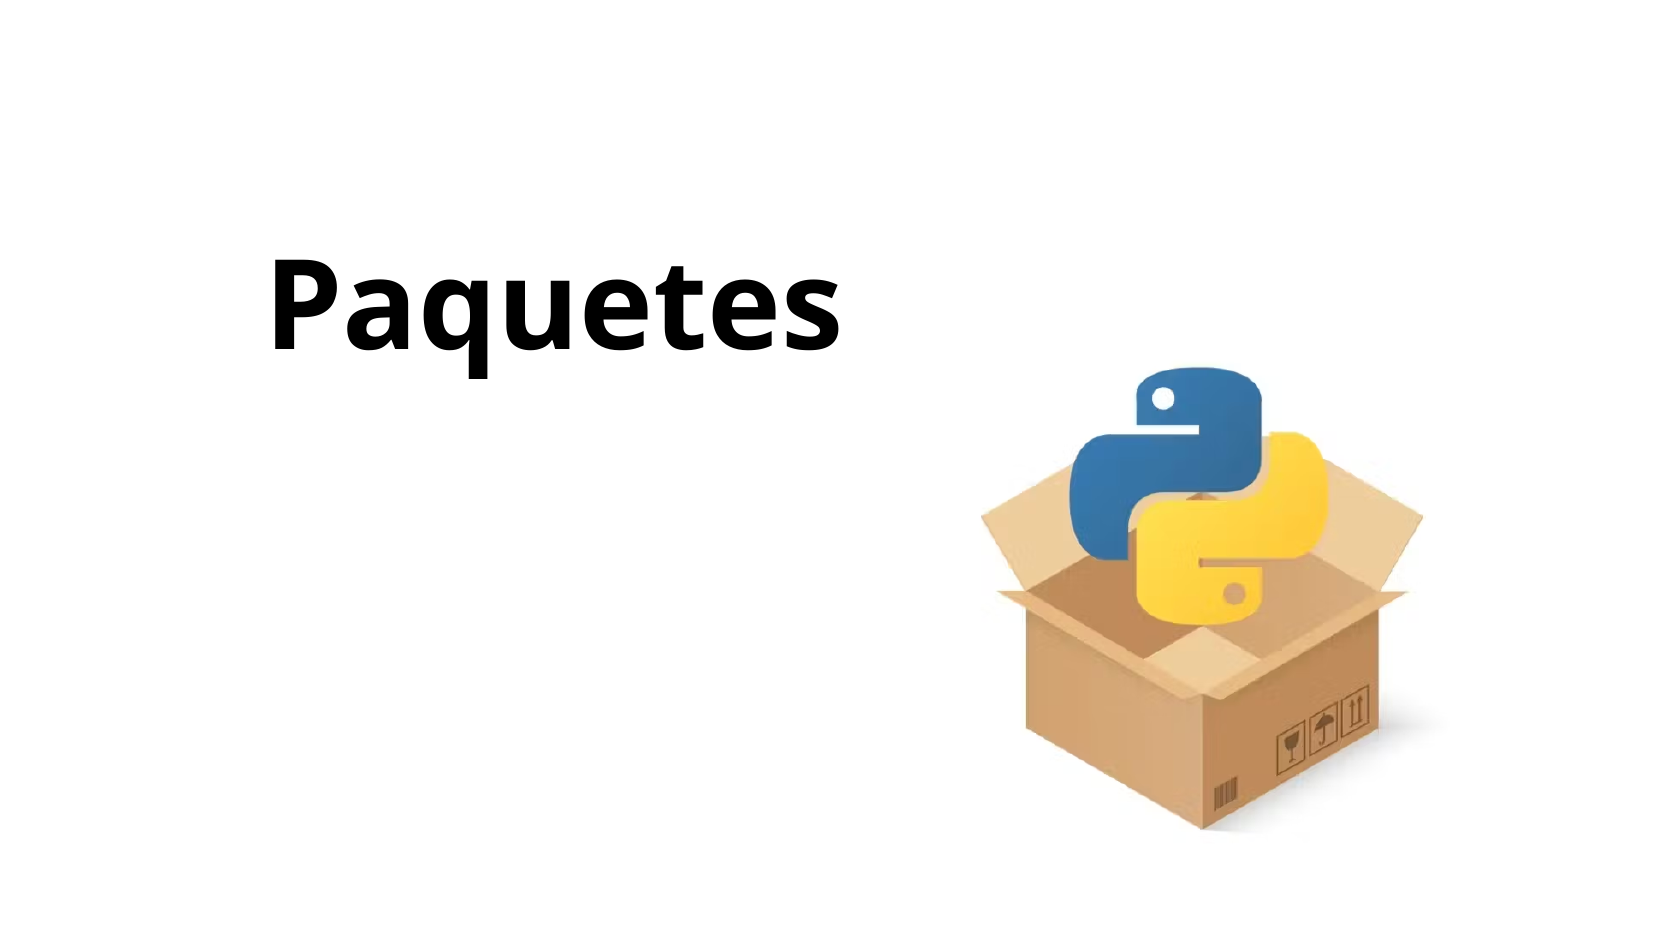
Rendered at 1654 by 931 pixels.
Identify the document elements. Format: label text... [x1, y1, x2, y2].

picture [929, 315, 1455, 852]
text_box Paquetes [249, 208, 1331, 474]
